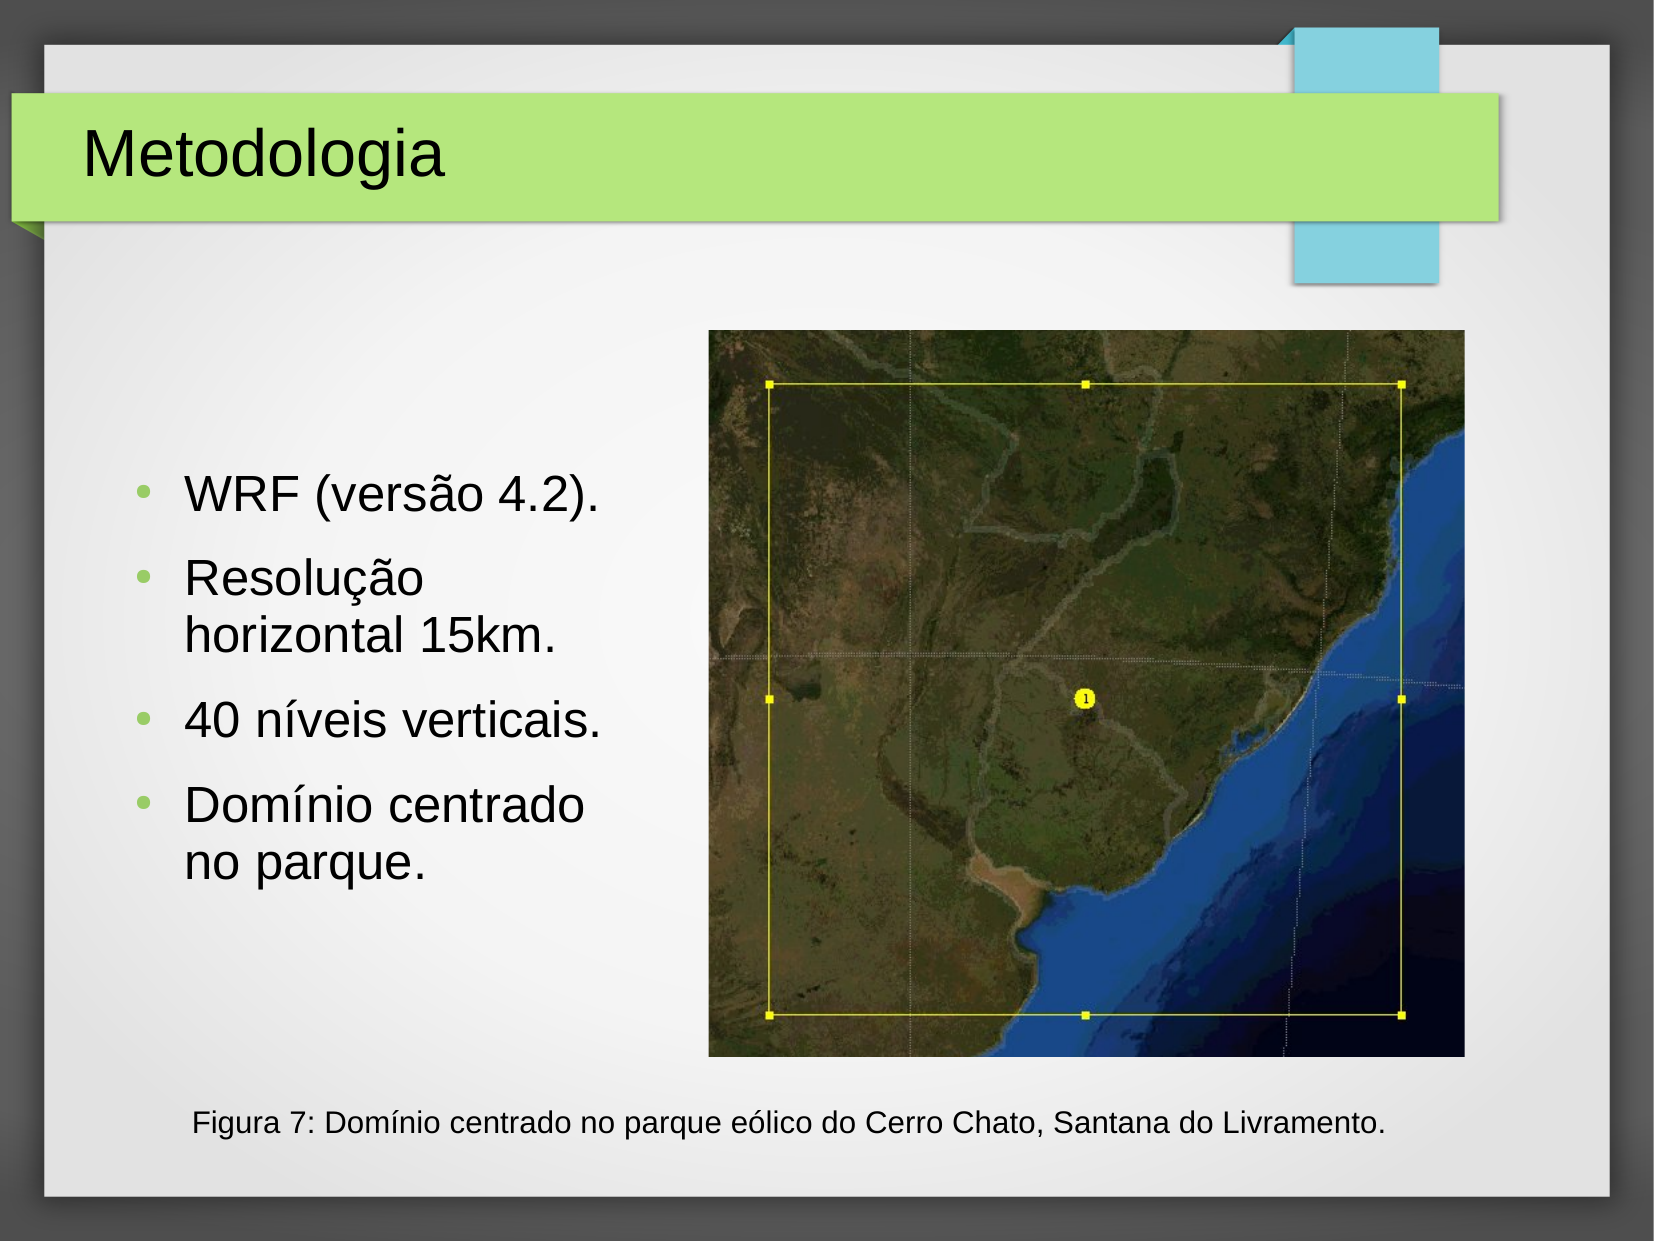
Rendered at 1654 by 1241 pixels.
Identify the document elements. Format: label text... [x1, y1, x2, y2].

picture [0, 0, 1654, 1241]
title Metodologia [82, 94, 1264, 213]
text_box Figura 7: Domínio centrado no parque eólico do Cerro Chato, Santana do Livramento. [177, 1098, 1654, 1221]
list WRF (versão 4.2). Resolução horizontal 15km. 40 níveis verticais. Domínio centrado no parque. [82, 295, 615, 1015]
